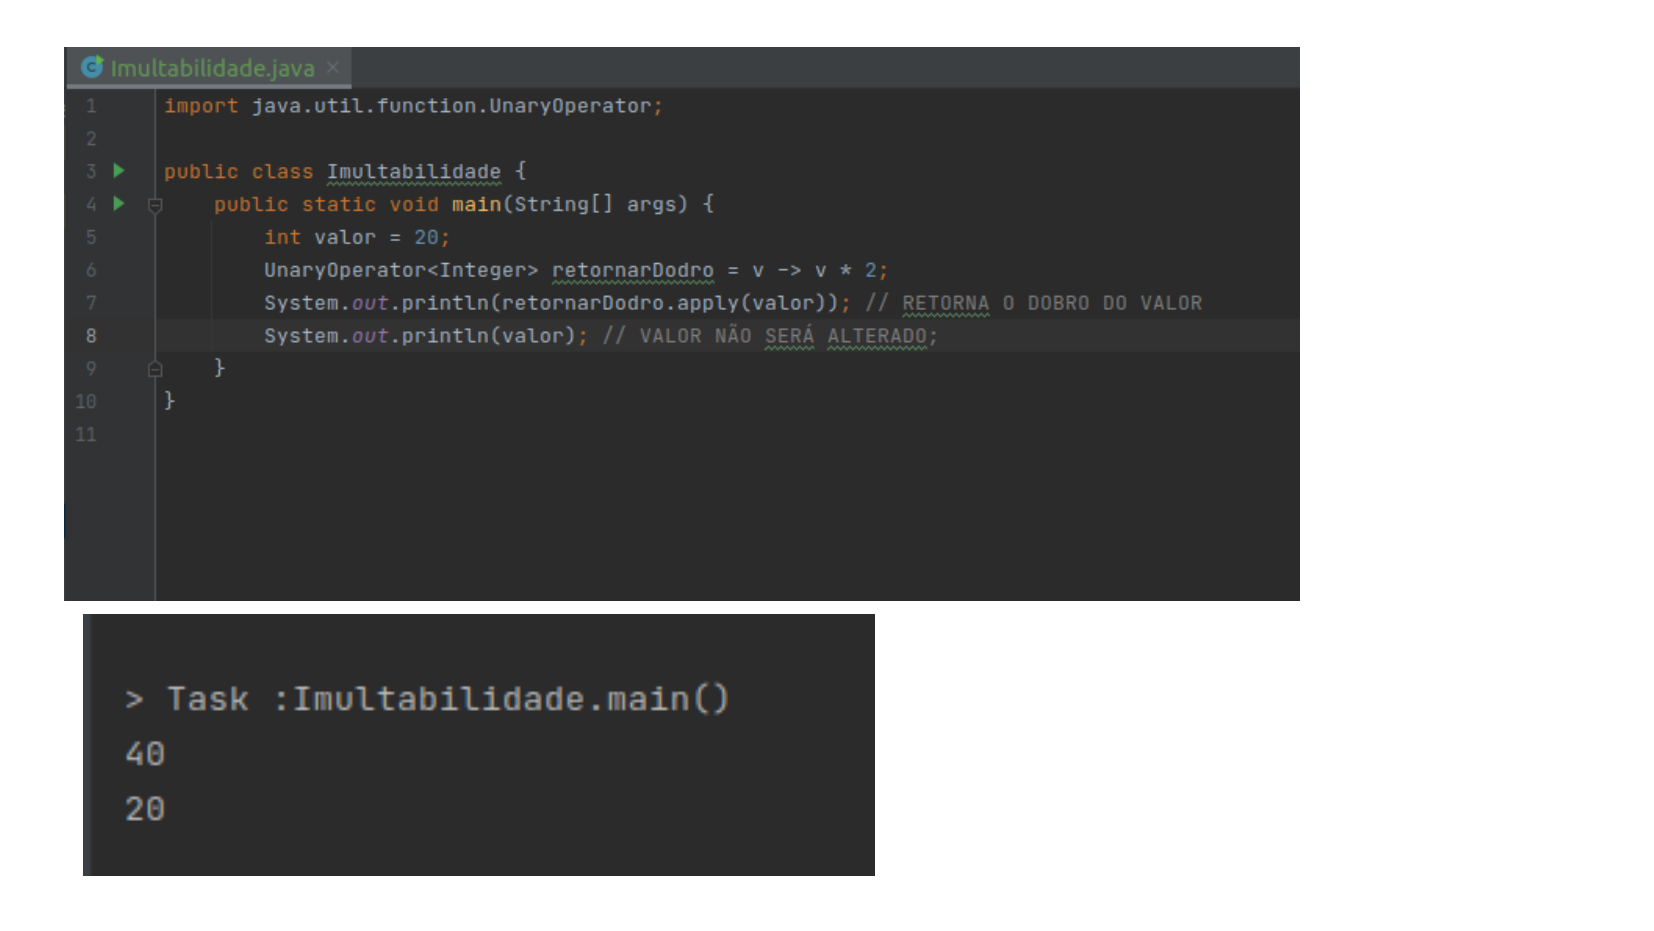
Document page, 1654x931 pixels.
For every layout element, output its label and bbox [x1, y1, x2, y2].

picture [64, 47, 1300, 601]
picture [83, 614, 875, 876]
